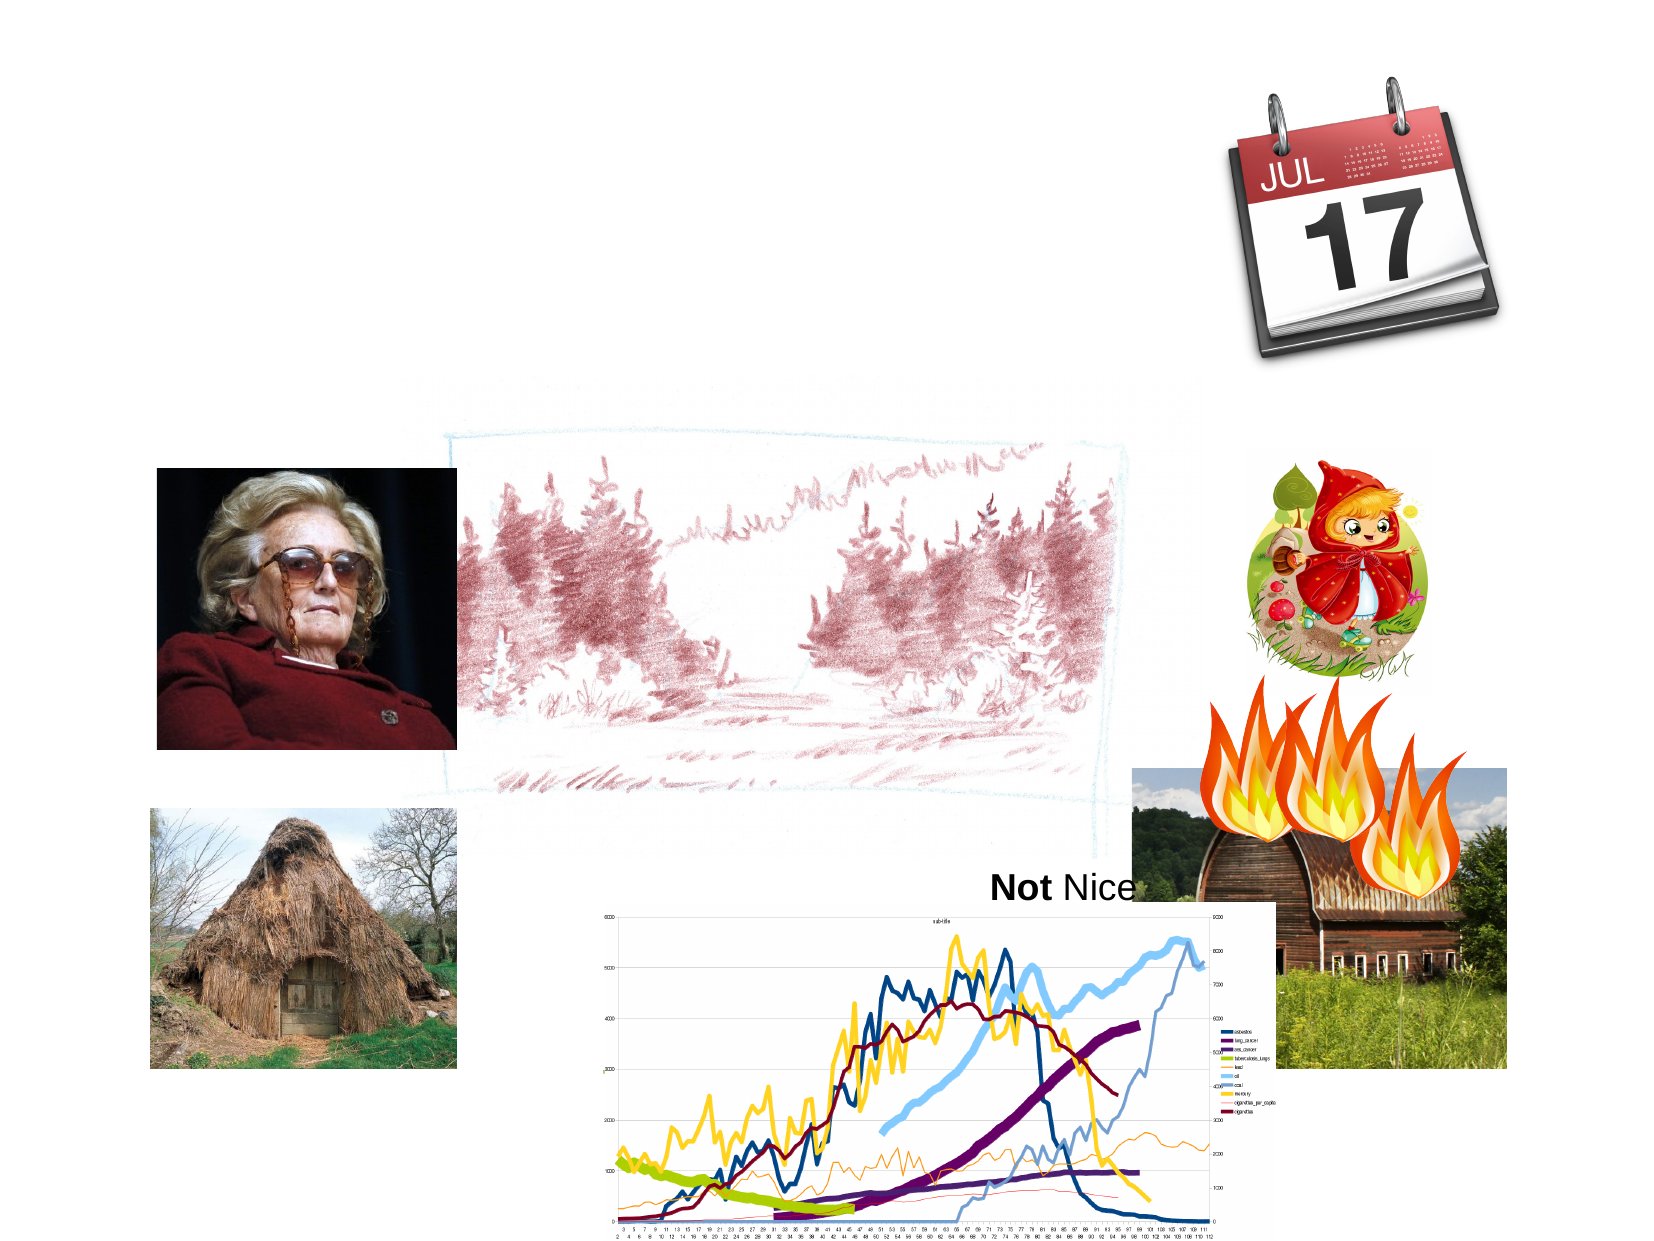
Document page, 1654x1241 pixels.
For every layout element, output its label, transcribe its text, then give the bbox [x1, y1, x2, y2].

picture [1214, 74, 1515, 376]
text_box Not Nice [975, 858, 1201, 916]
picture [150, 374, 1507, 1241]
